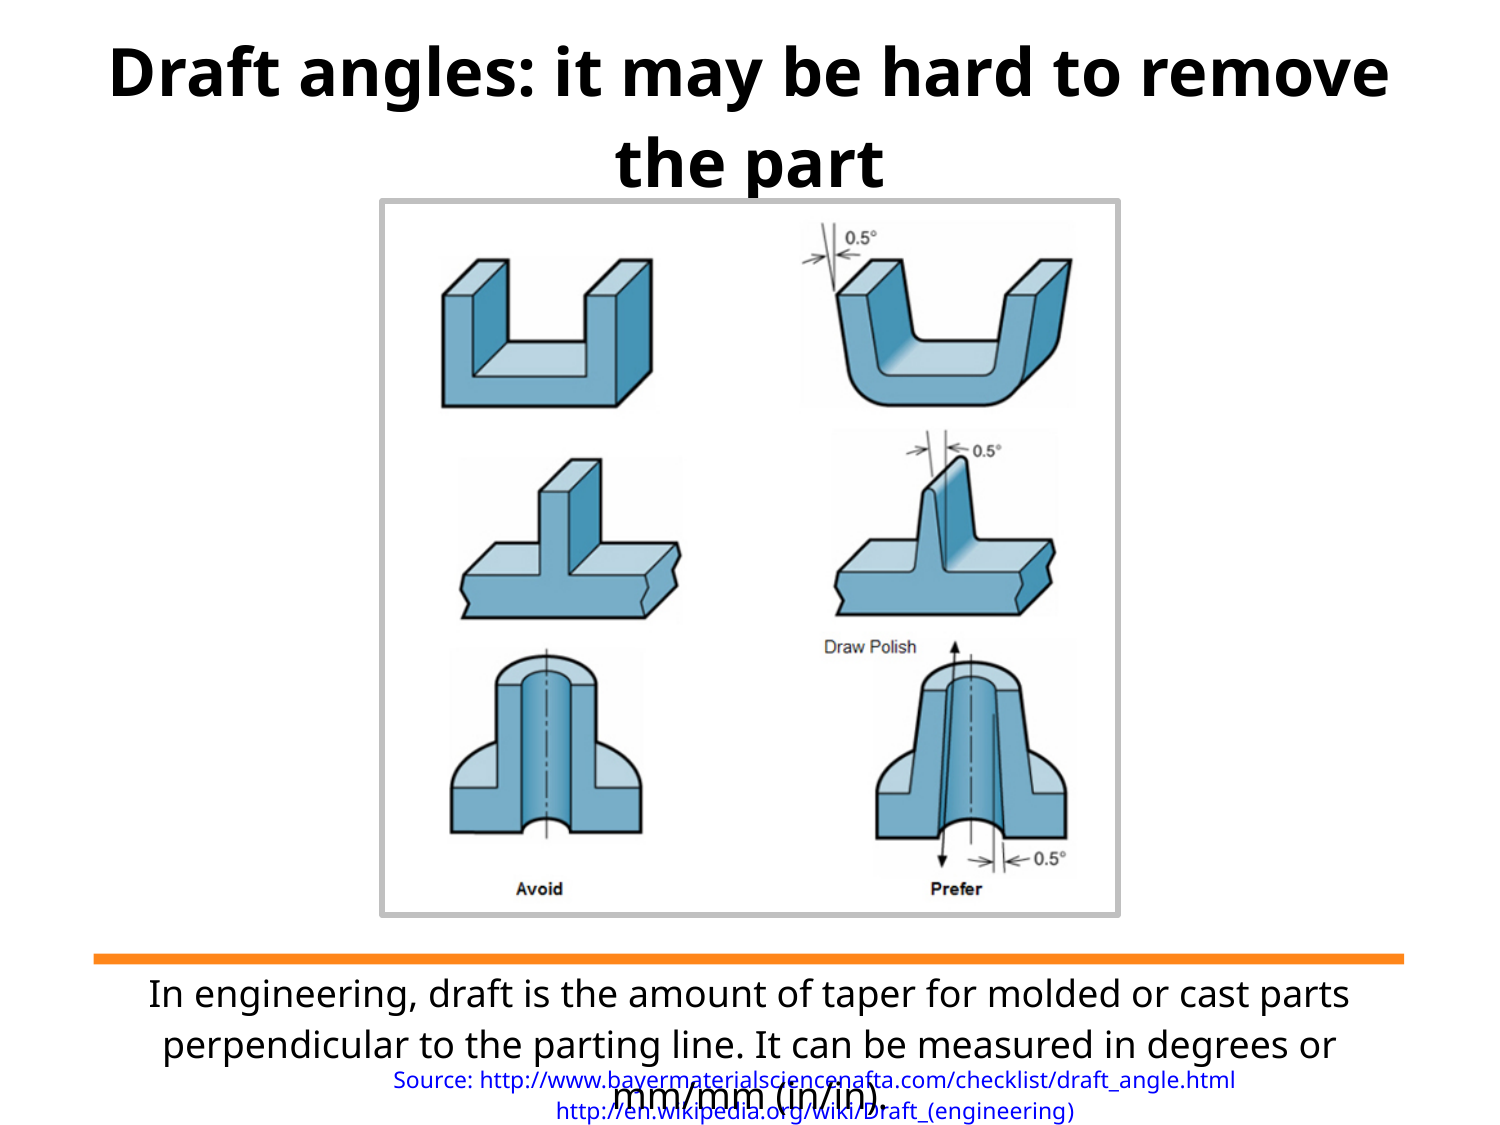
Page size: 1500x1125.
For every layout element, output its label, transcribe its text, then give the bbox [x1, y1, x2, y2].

text_box Source: http://www.bayermaterialsciencenafta.com/checklist/draft_angle.html http://en.wikipedia.org/wiki/Draft_(engineering) [378, 1064, 1122, 1123]
picture [0, 0, 1500, 1125]
title Draft angles: it may be hard to remove the part [75, 44, 1426, 188]
text_box In engineering, draft is the amount of taper for molded or cast parts perpendicular to the parting line. It can be measured in degrees or mm/mm (in/in). [73, 960, 1427, 1064]
